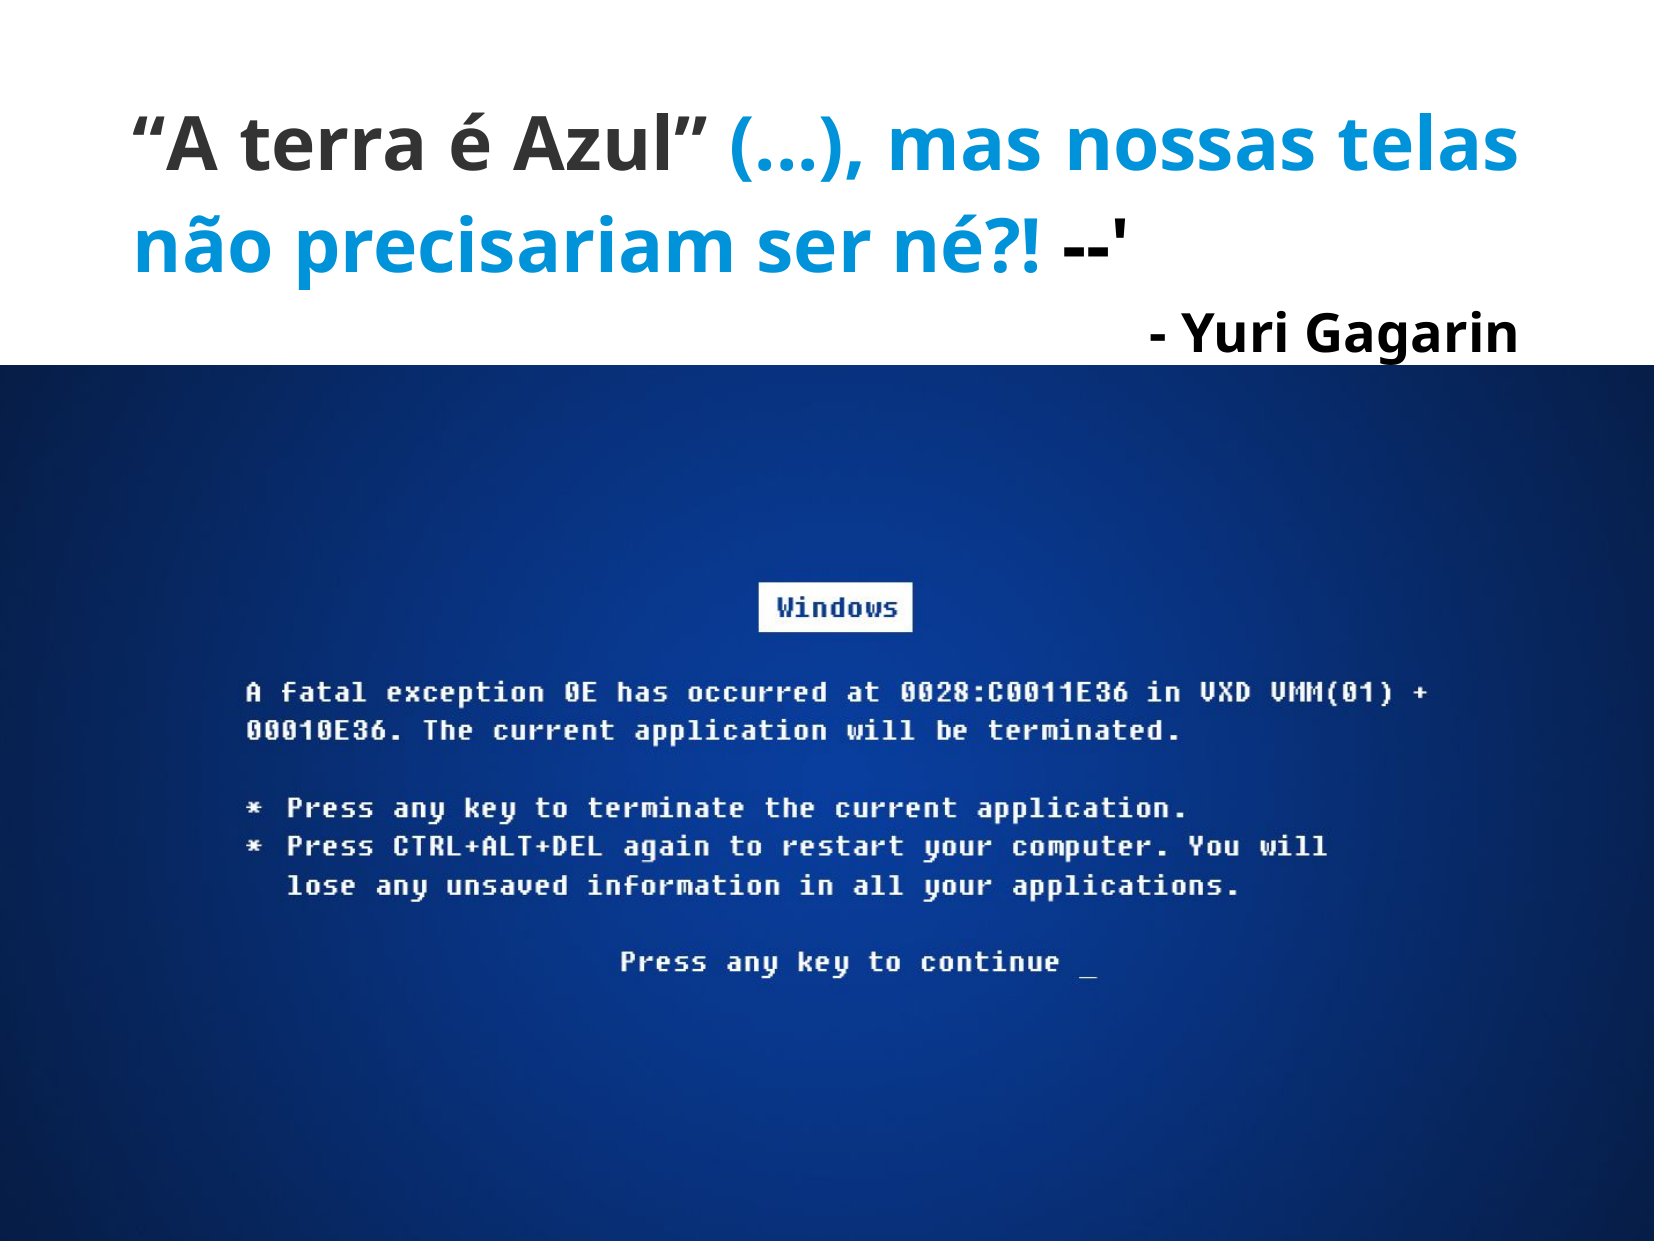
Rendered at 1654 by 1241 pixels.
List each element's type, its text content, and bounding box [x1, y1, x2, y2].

text_box “A terra é Azul” (...), mas nossas telas não precisariam ser né?! --' - Yuri Gagarin [118, 82, 1536, 328]
picture [0, 365, 1654, 1241]
